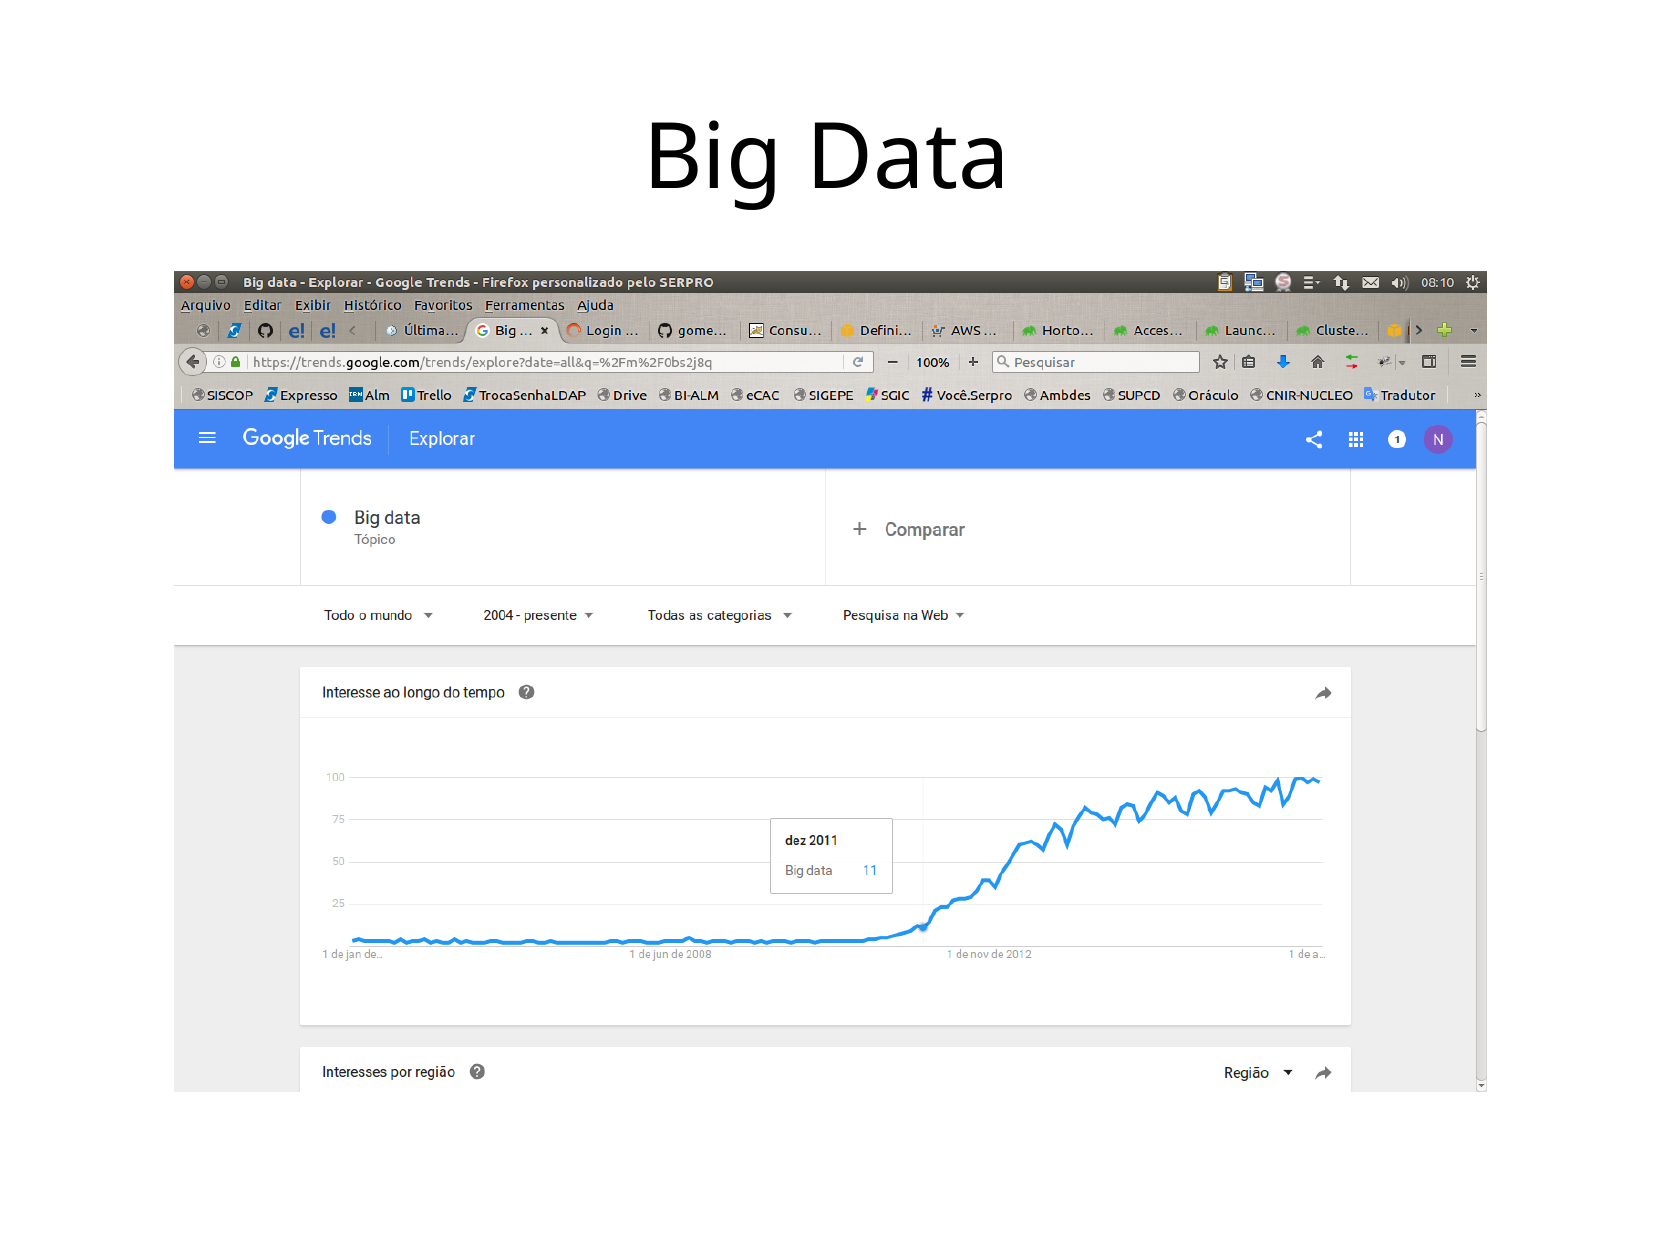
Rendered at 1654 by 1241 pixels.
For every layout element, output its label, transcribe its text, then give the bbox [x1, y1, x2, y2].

title Big Data [82, 49, 1571, 257]
picture [174, 271, 1487, 1092]
